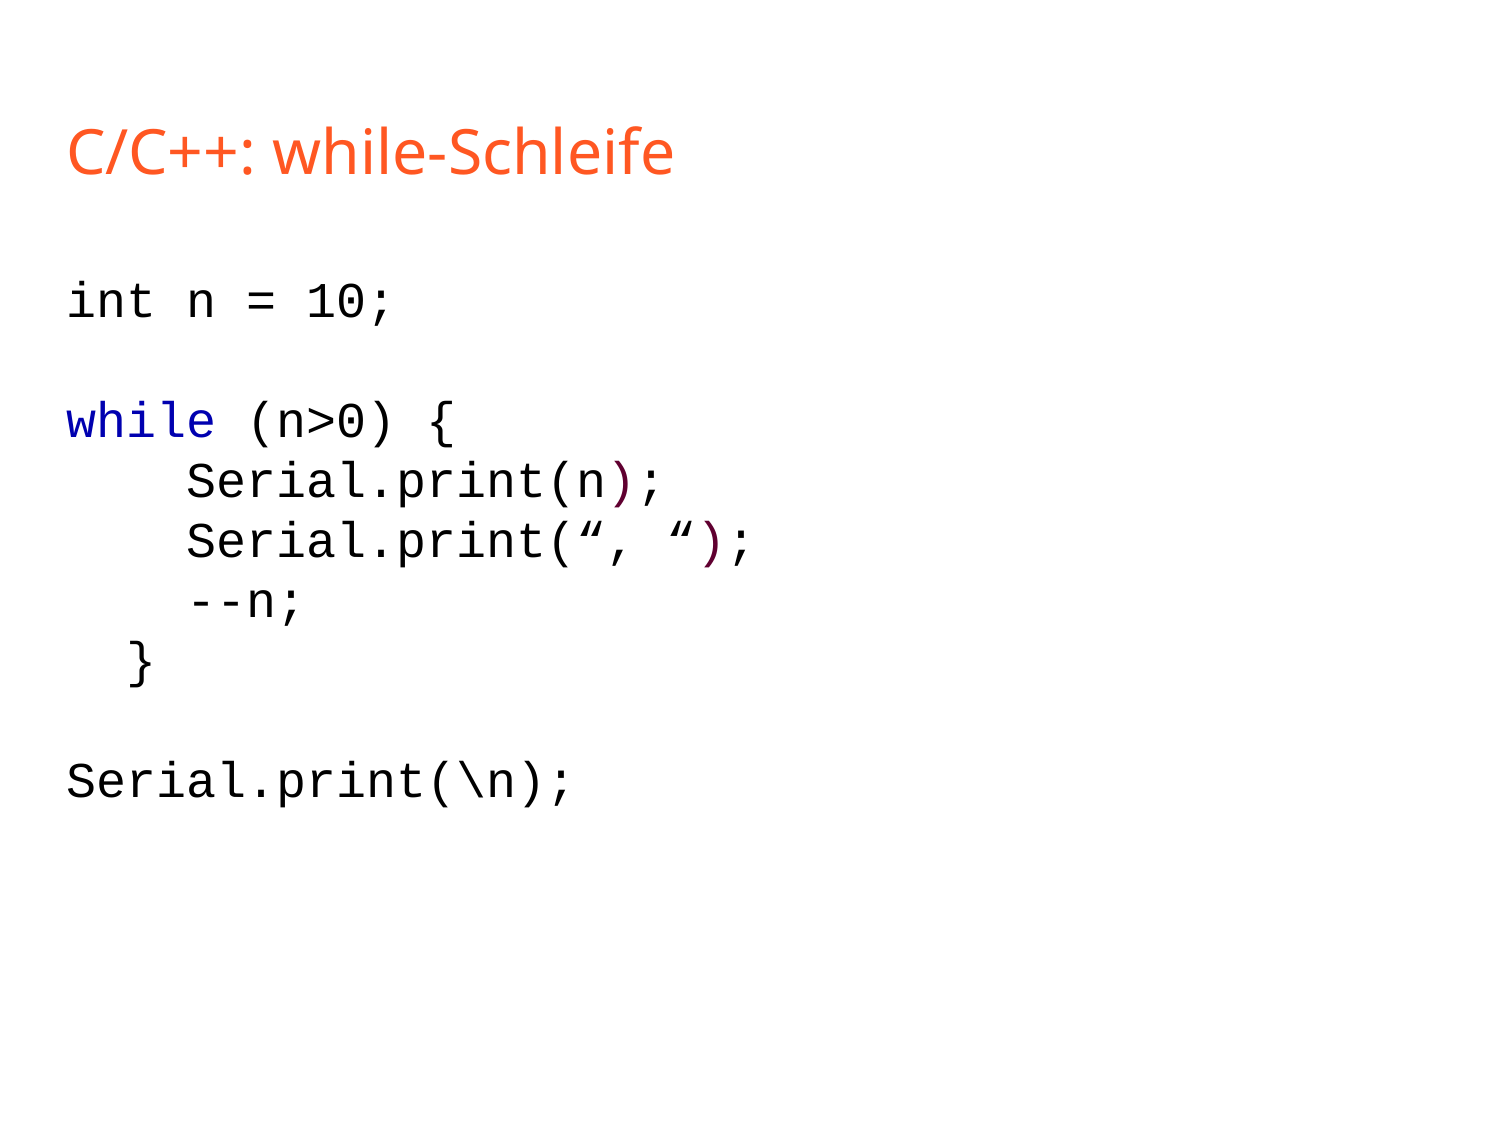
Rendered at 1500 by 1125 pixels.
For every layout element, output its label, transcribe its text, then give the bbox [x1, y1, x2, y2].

list int n = 10; while (n>0) { Serial.print(n); Serial.print(“, “); --n; } Serial.print(\n); [51, 252, 1449, 1000]
title C/C++: while-Schleife [51, 97, 1449, 223]
